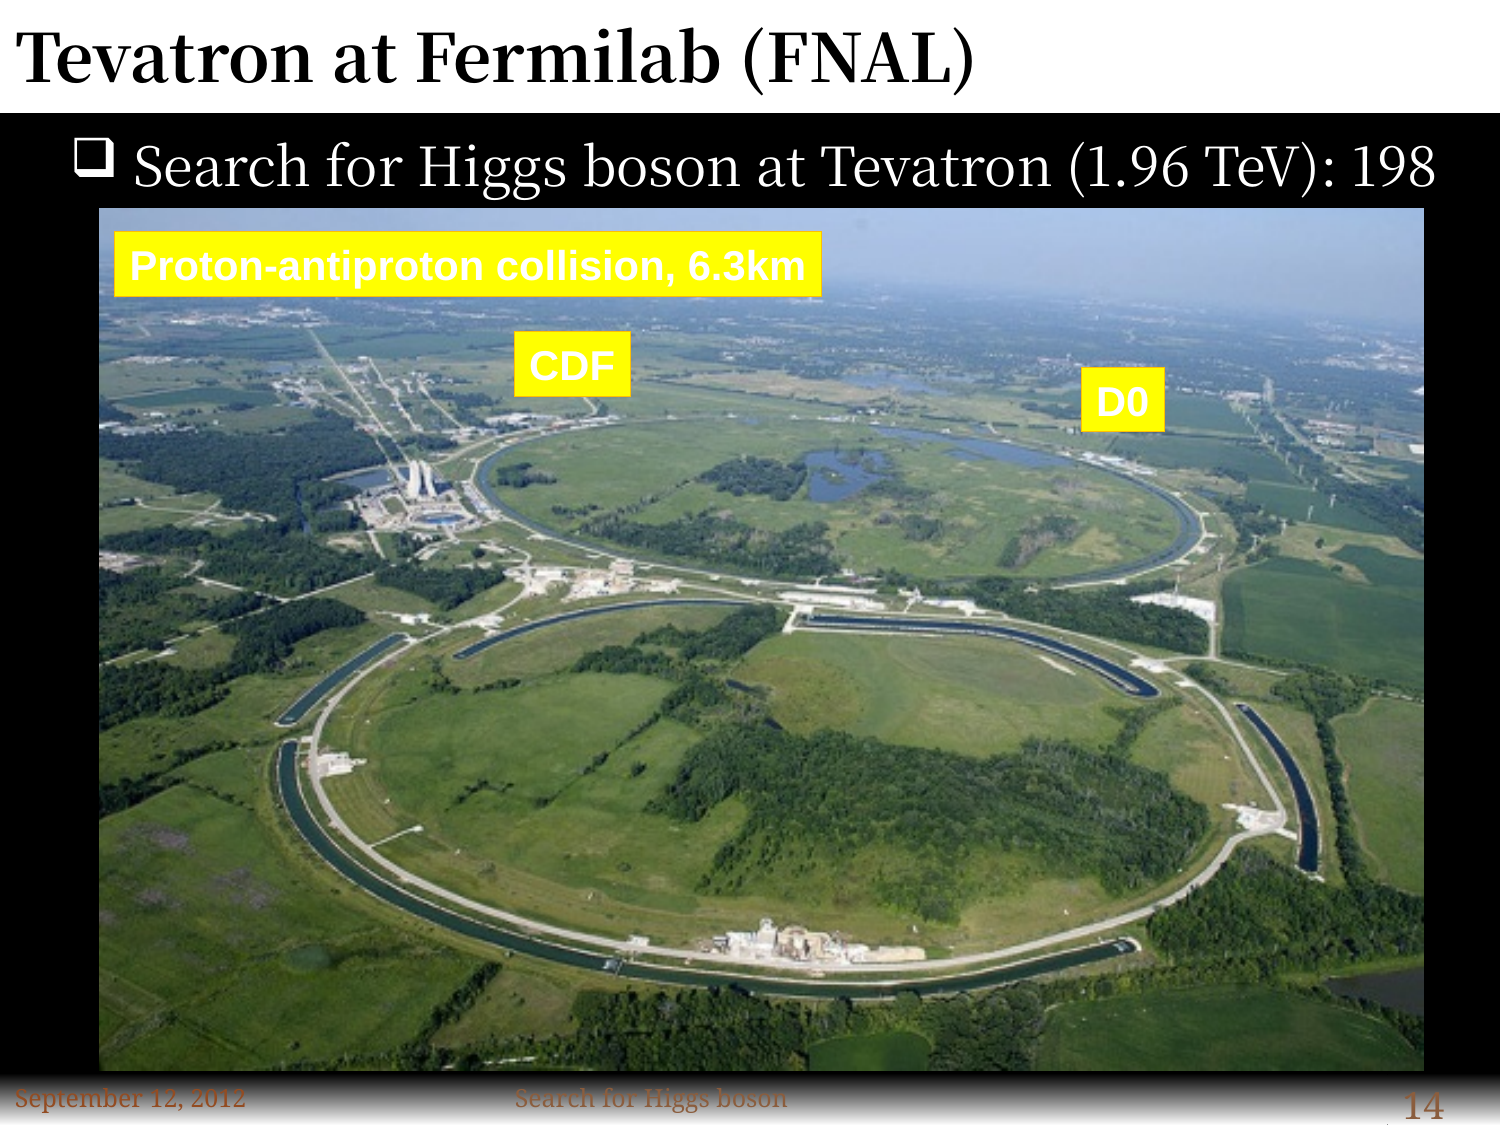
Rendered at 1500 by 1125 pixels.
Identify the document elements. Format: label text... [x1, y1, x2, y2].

text_box D0 [1081, 367, 1165, 432]
slide_number <number> [1387, 1074, 1500, 1125]
slide_number September 12, 2012 [0, 1074, 500, 1125]
text_box CDF [514, 331, 631, 397]
footer Search for Higgs boson [500, 1074, 1387, 1125]
text_box Proton-antiproton collision, 6.3km [114, 231, 822, 297]
title Tevatron at Fermilab (FNAL) [0, 0, 1500, 113]
list Search for Higgs boson at Tevatron (1.96 TeV): 1983 – 2011 [37, 125, 1475, 1063]
picture [99, 208, 1424, 1071]
